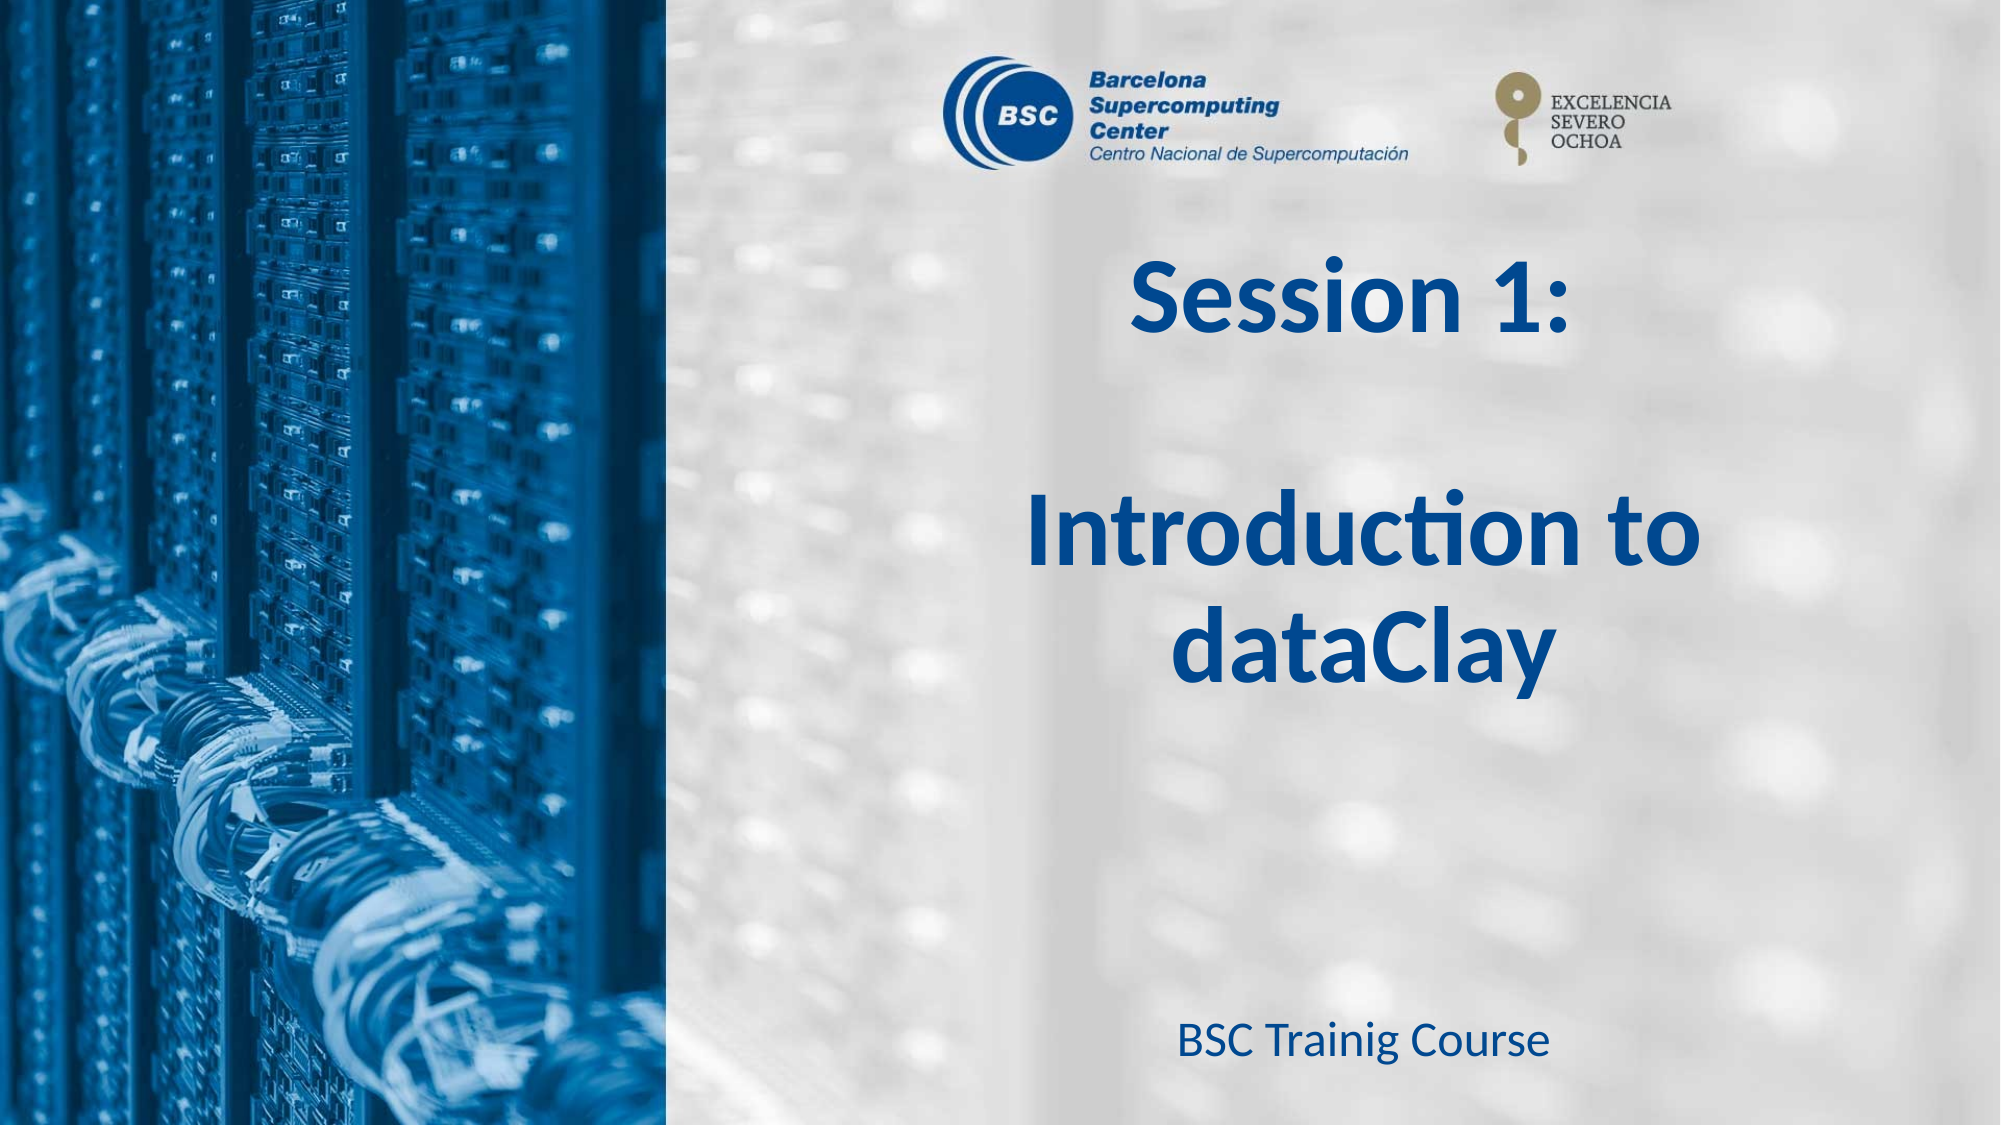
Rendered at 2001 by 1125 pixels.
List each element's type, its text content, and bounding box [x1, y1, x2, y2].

title Session 1: Introduction to dataClay [814, 226, 1914, 719]
picture [0, 0, 2001, 1125]
list BSC Trainig Course [814, 999, 1914, 1080]
